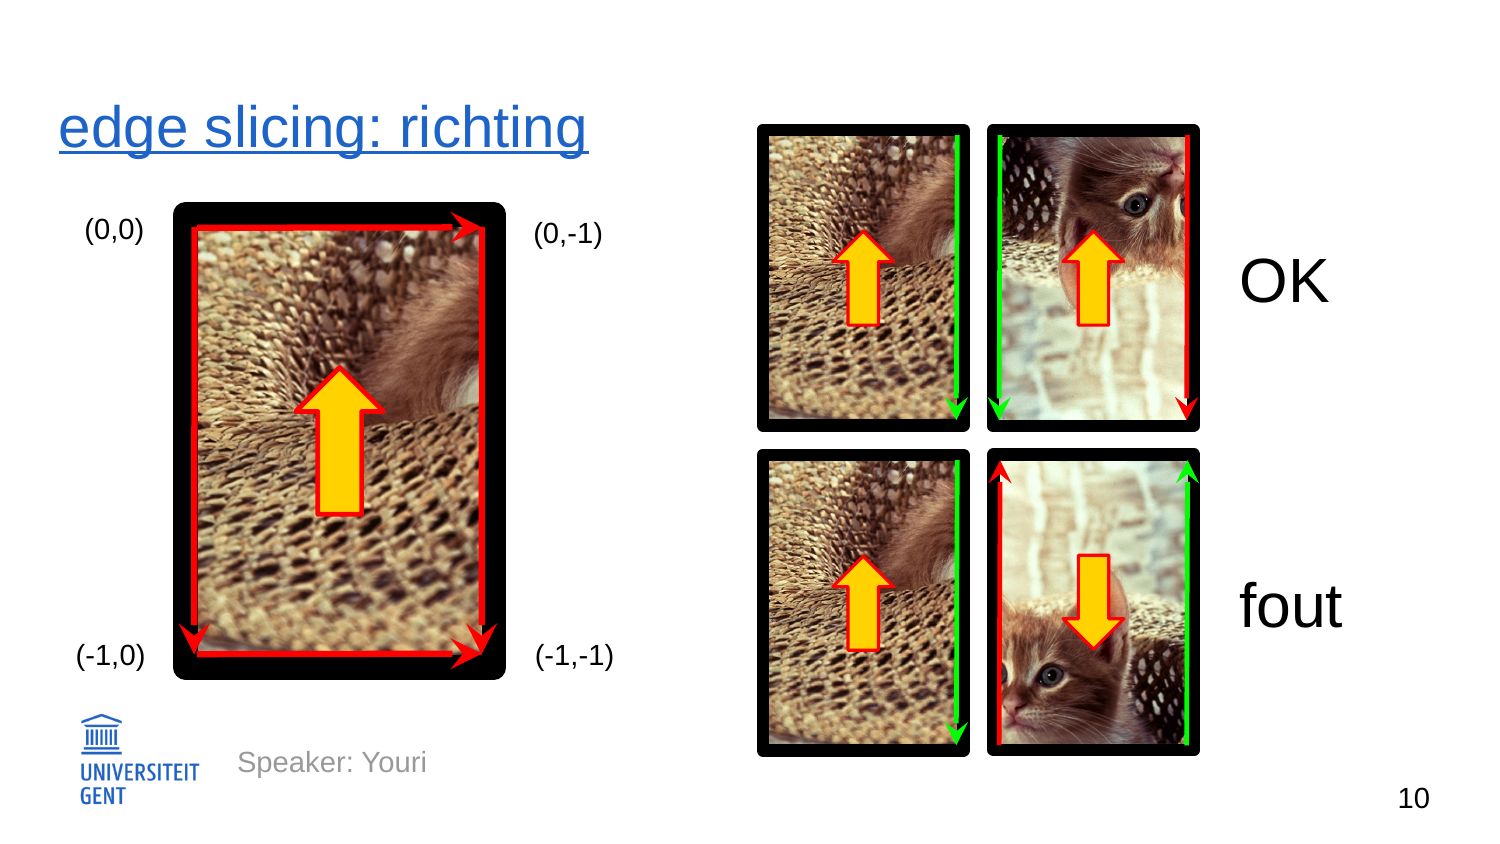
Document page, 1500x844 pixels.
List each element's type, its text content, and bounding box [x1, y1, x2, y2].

text_box [832, 231, 894, 326]
text_box (0,-1) [515, 195, 622, 269]
text_box OK [1224, 204, 1362, 351]
text_box [1063, 231, 1124, 326]
picture [769, 136, 958, 420]
text_box (-1,0) [57, 617, 164, 691]
text_box [295, 367, 384, 515]
text_box (-1,-1) [515, 617, 634, 691]
picture [999, 136, 1188, 420]
title edge slicing: richting [51, 72, 1449, 167]
picture [999, 460, 1188, 744]
picture [197, 227, 482, 655]
text_box Speaker: Youri [222, 728, 609, 799]
text_box (0,0) [65, 191, 164, 264]
slide_number <number> [1389, 764, 1480, 830]
picture [769, 461, 958, 745]
picture [41, 683, 242, 844]
text_box fout [1224, 555, 1377, 650]
text_box [832, 556, 894, 651]
text_box [1063, 555, 1124, 650]
